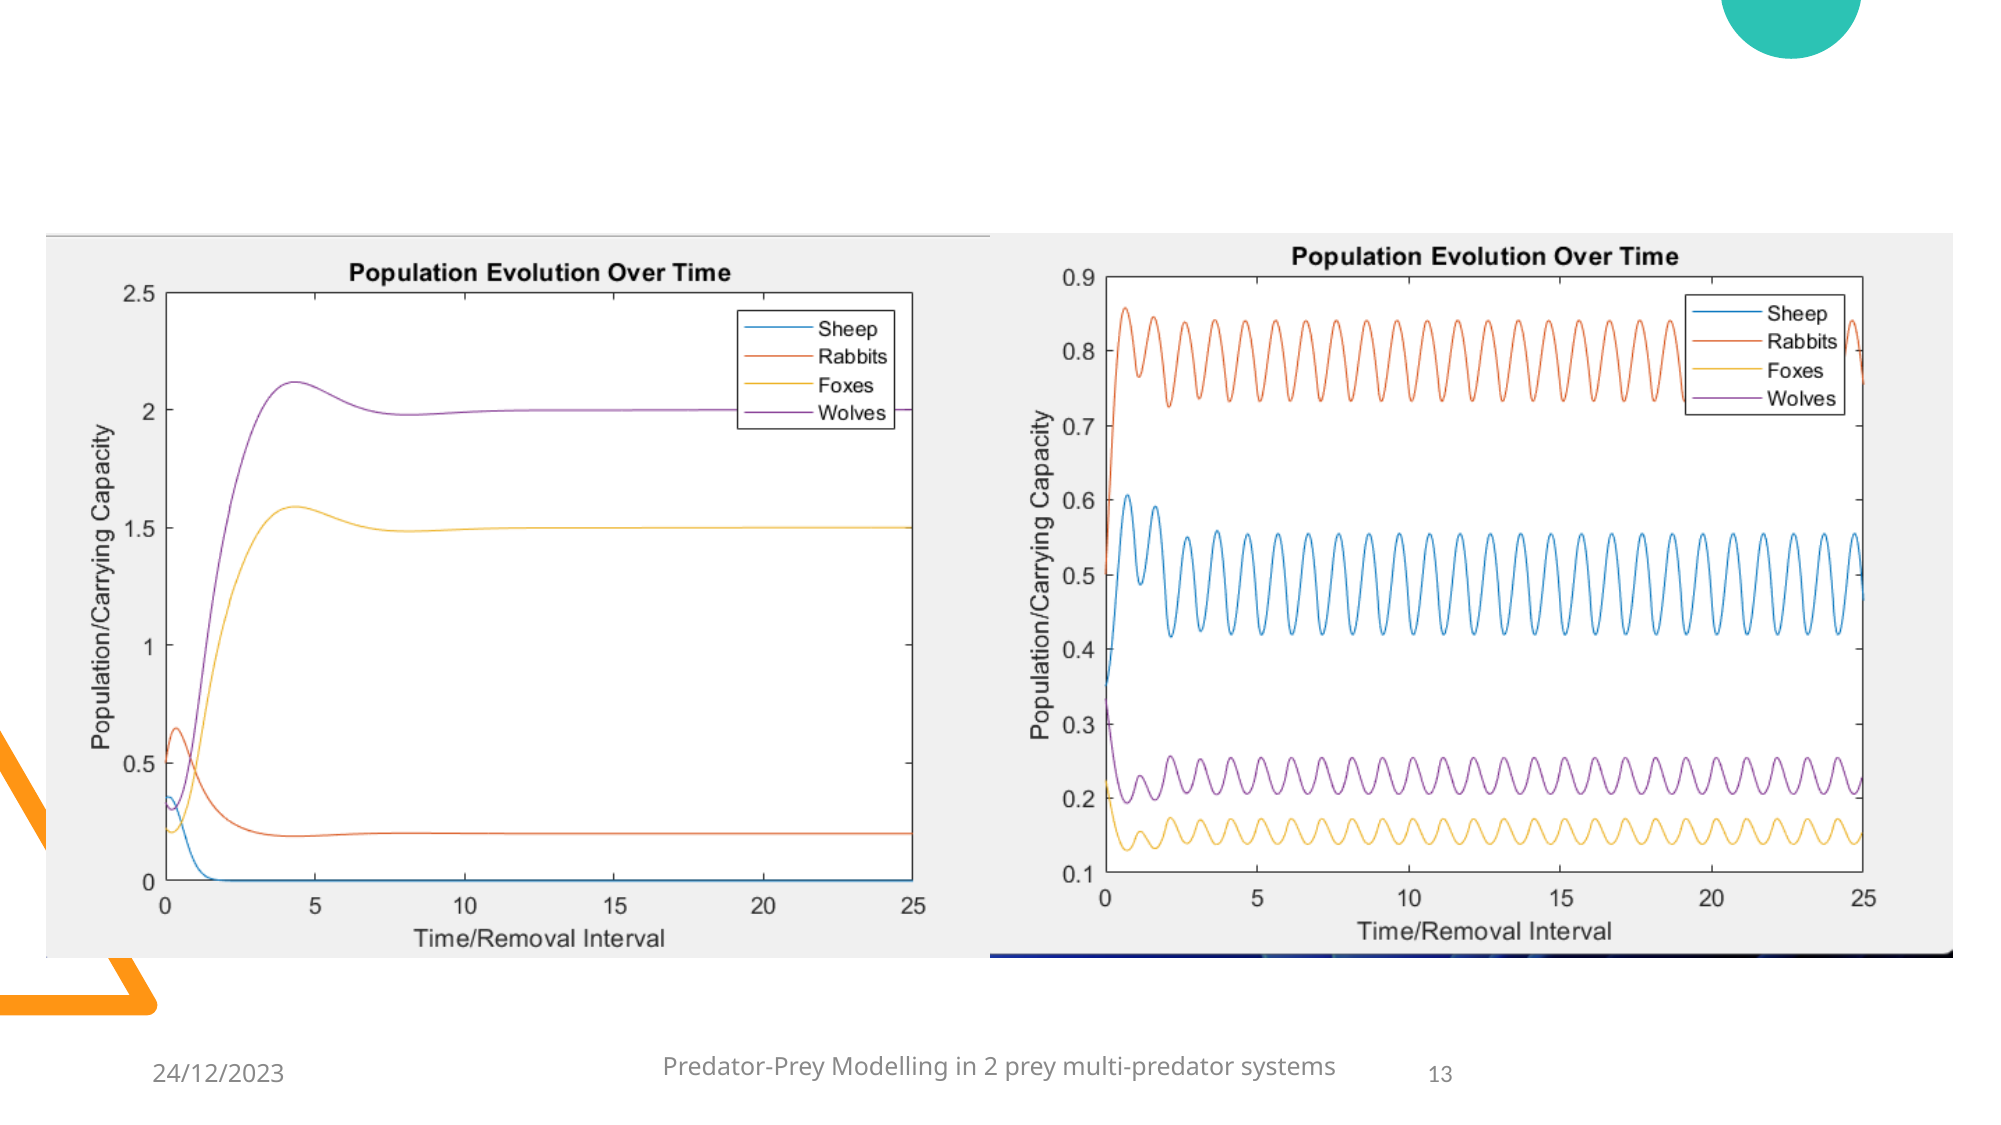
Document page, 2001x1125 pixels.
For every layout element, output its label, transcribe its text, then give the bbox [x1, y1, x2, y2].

text_box [1444, 1042, 1863, 1103]
text_box Predator-Prey Modelling in 2 prey multi-predator systems [556, 1042, 1444, 1103]
picture [46, 233, 1953, 958]
text_box 24/12/2023 [137, 1042, 556, 1103]
